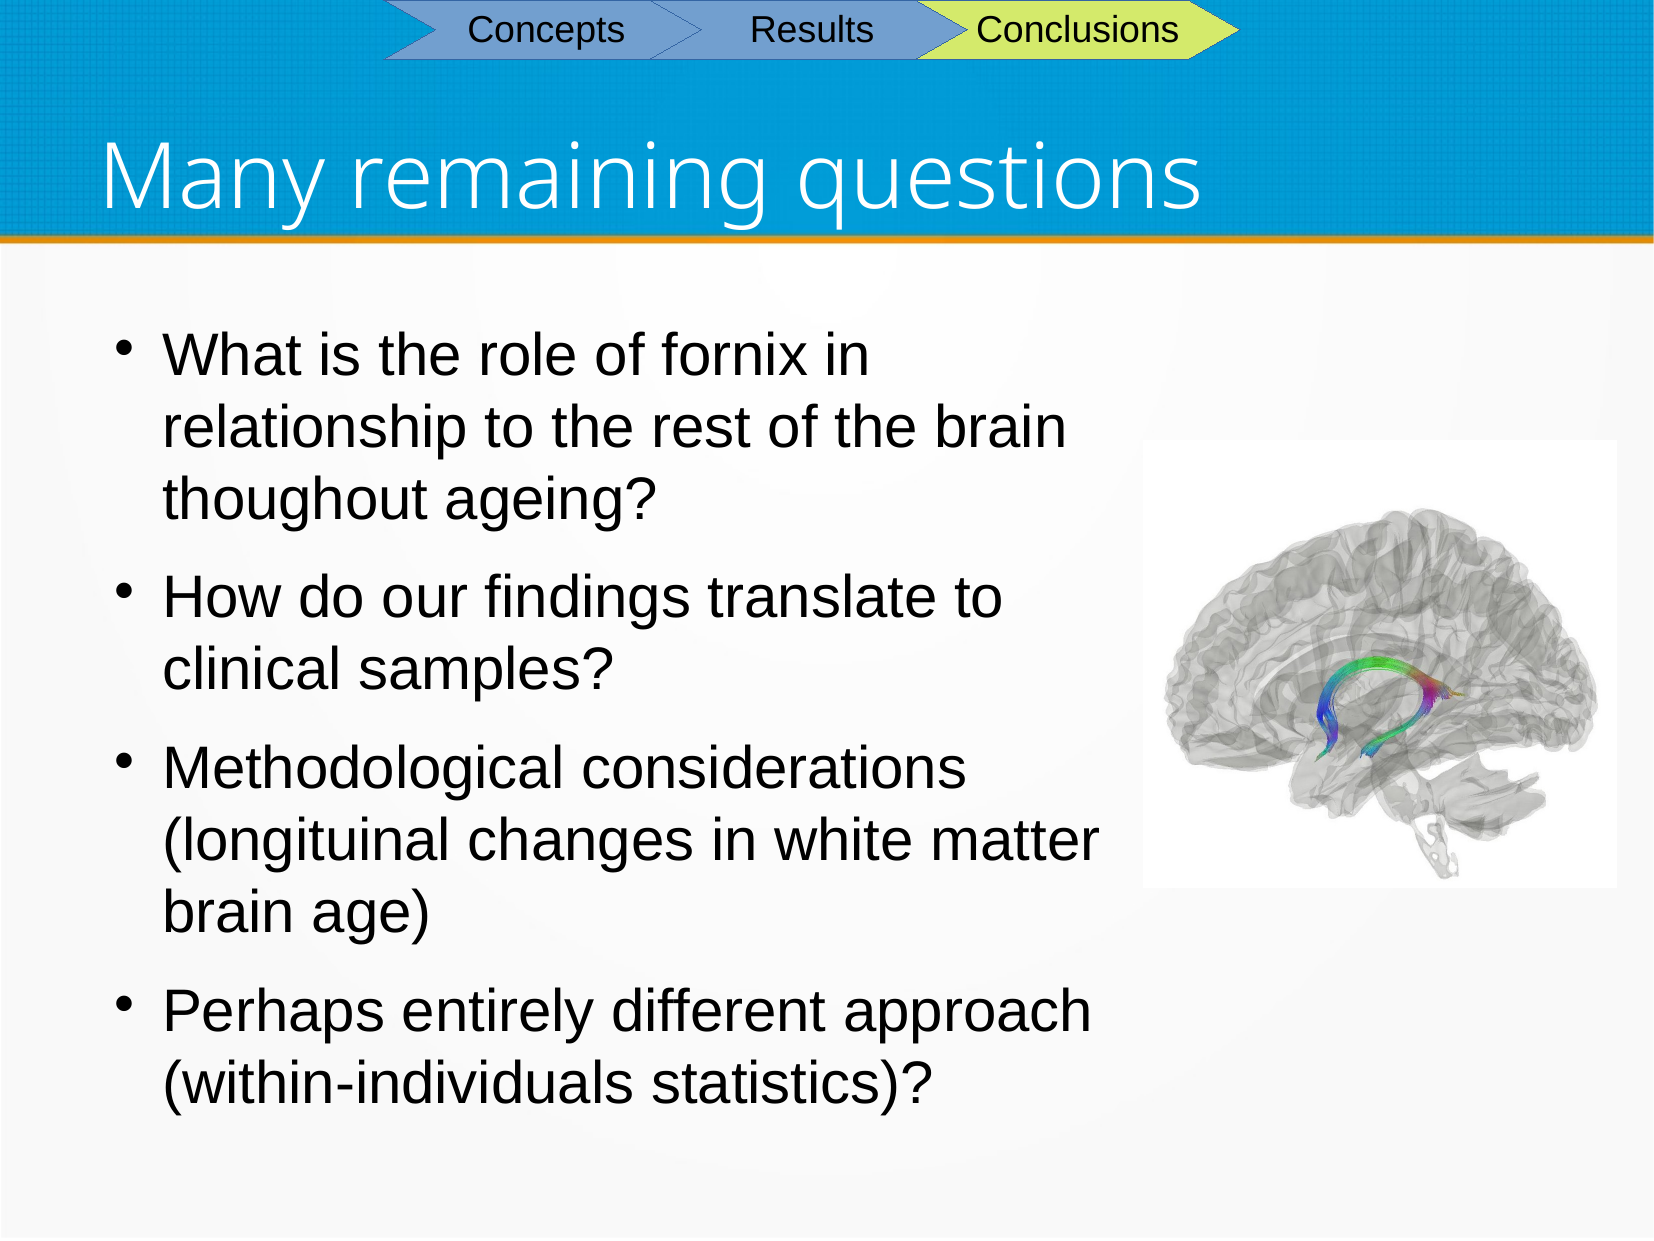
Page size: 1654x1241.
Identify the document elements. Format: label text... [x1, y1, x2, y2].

title Many remaining questions [98, 19, 1654, 227]
text_box Conclusions [915, 0, 1241, 60]
picture [0, 233, 1654, 1241]
list What is the role of fornix in relationship to the rest of the brain thoughout ageing? How do our findings translate to clinical samples? Methodological considerations (longituinal changes in white matter brain age) Perhaps entirely different approach (within-individuals statistics)? [98, 315, 1182, 1122]
text_box Concepts [383, 0, 700, 60]
text_box Results [649, 0, 966, 60]
